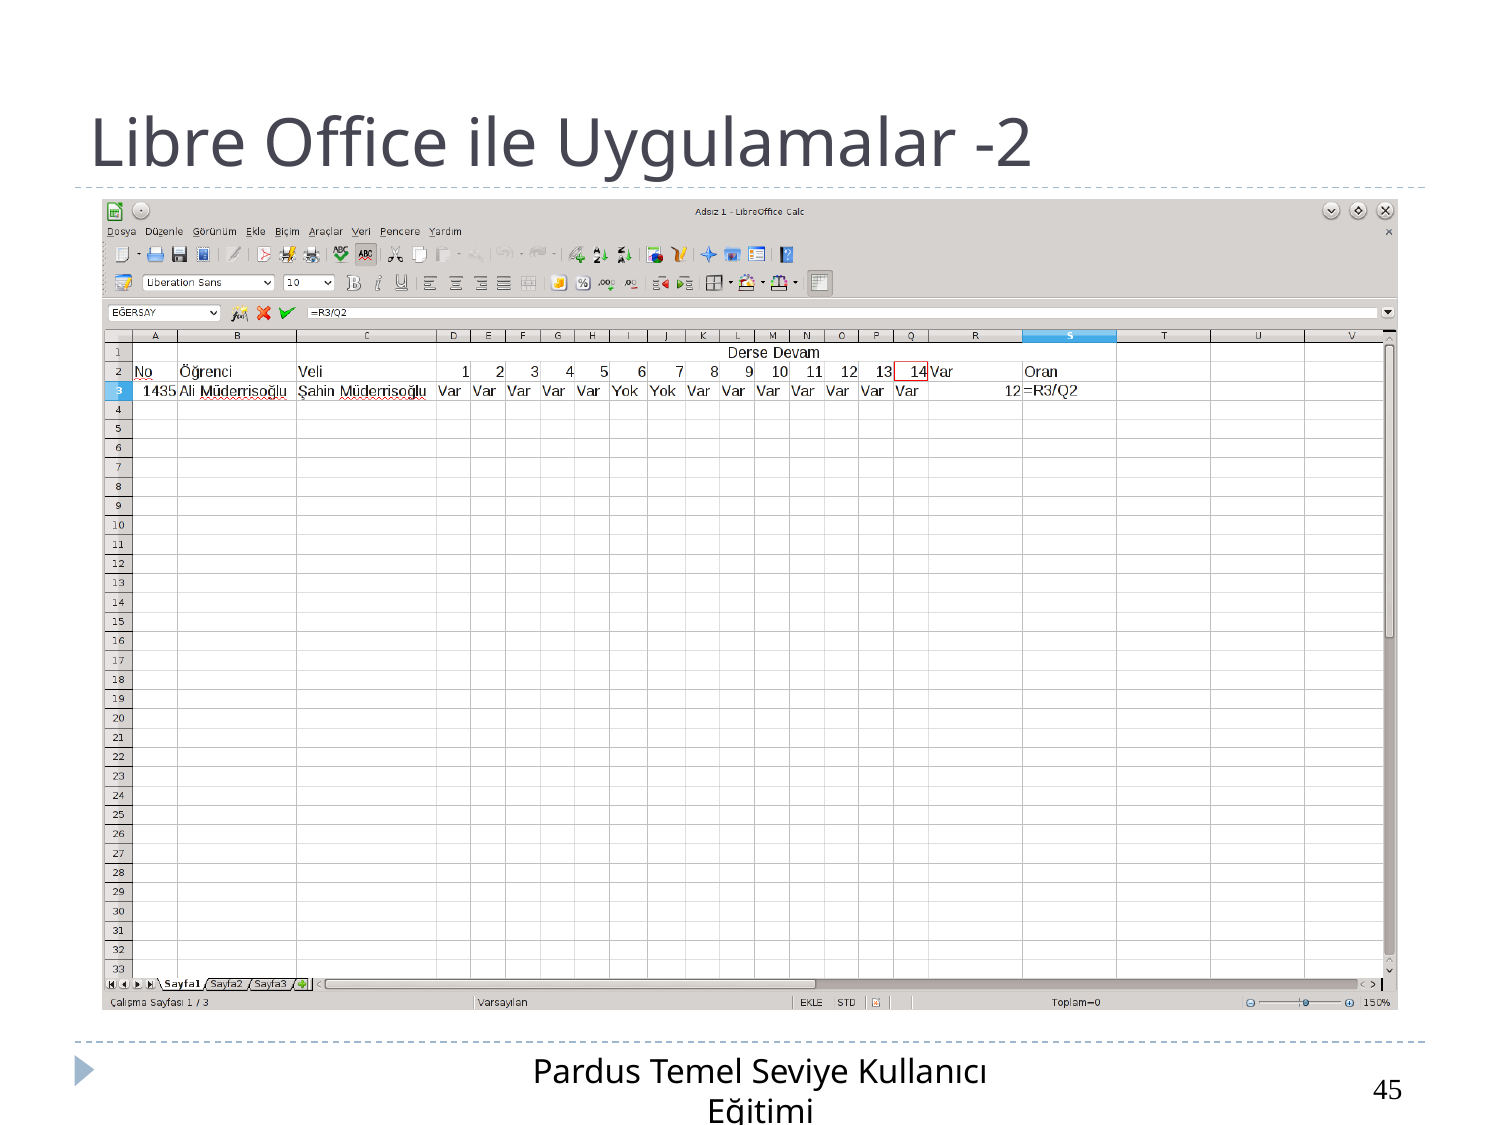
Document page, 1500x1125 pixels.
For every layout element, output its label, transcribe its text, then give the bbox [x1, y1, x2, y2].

title Libre Office ile Uygulamalar -2 [75, 24, 1425, 188]
picture [102, 199, 1398, 1010]
